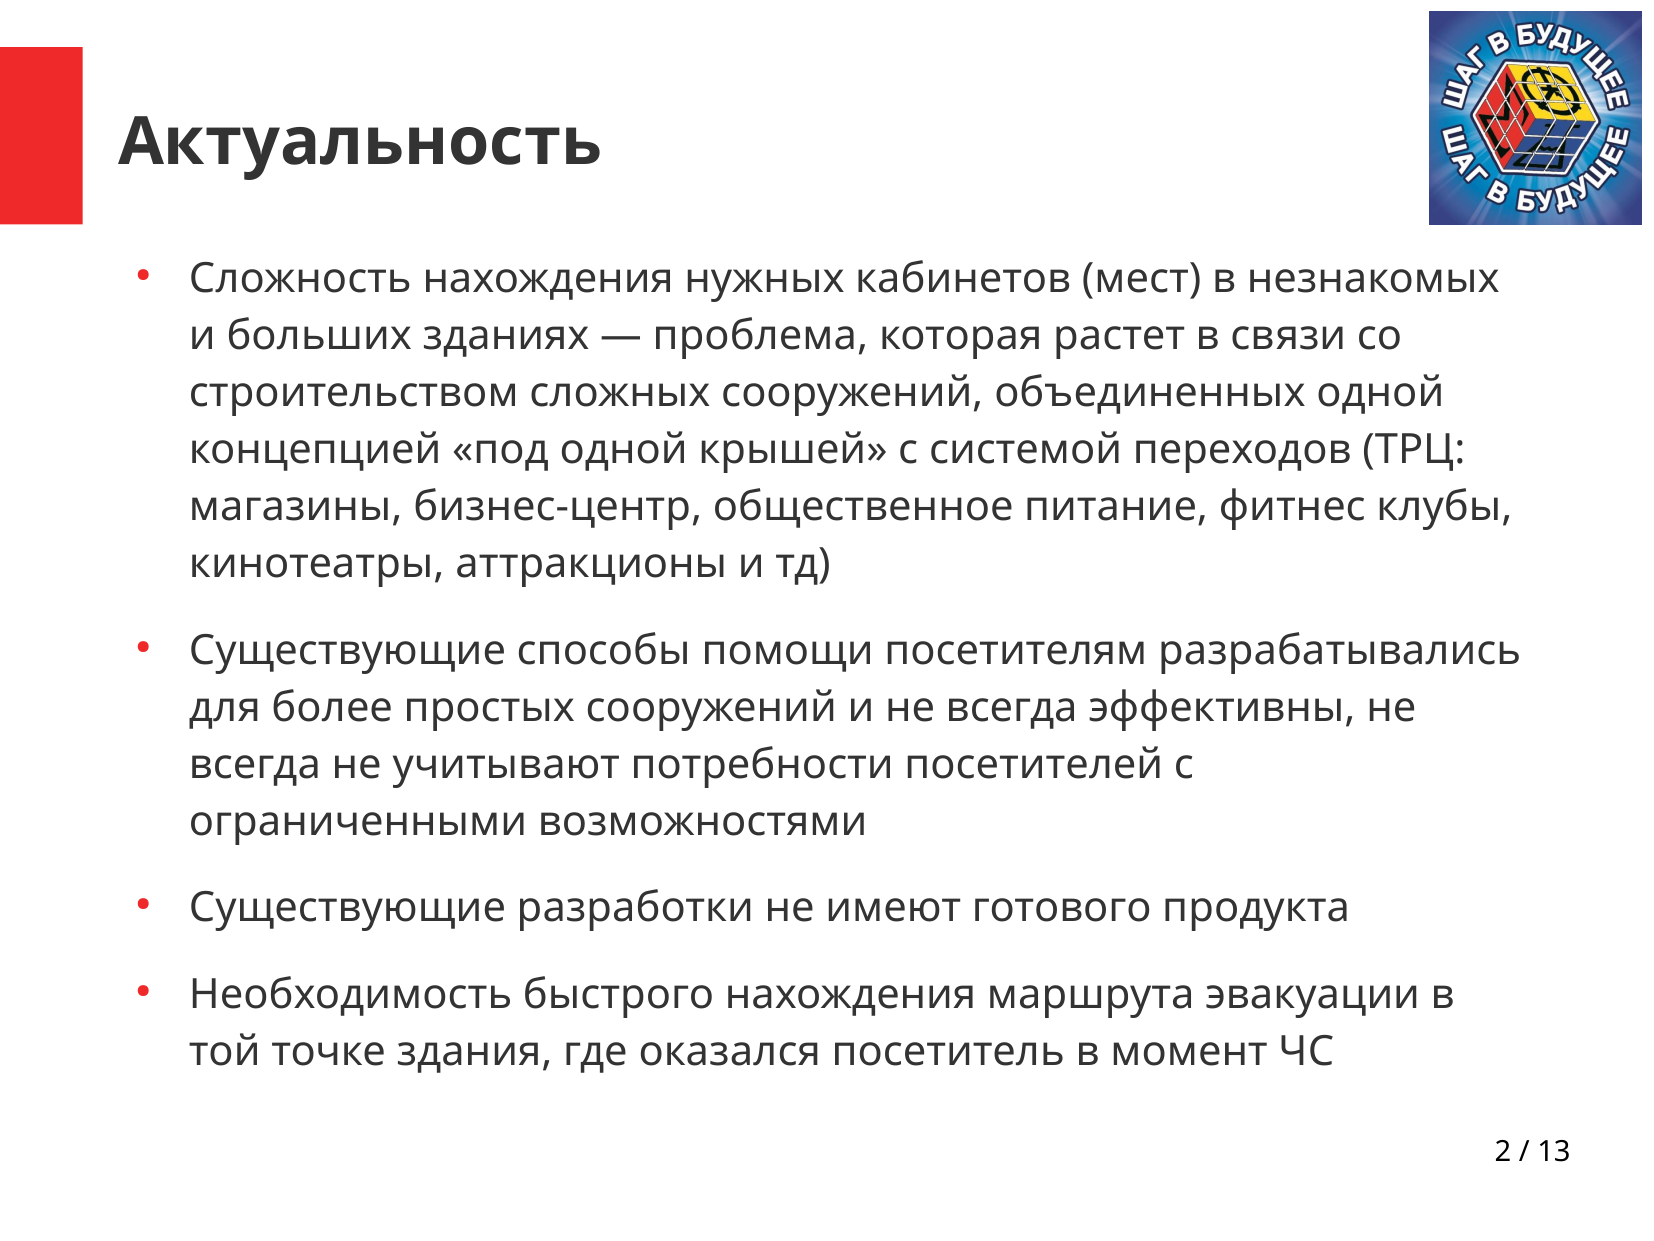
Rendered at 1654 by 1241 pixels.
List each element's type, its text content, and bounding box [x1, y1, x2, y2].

picture [1429, 11, 1642, 225]
title Актуальность [118, 35, 1571, 243]
list Сложность нахождения нужных кабинетов (мест) в незнакомых и больших зданиях — проблема, которая растет в связи со строительством сложных сооружений, объединенных одной концепцией «под одной крышей» с системой переходов (ТРЦ: магазины, бизнес-центр, общественное питание, фитнес клубы, кинотеатры, аттракционы и тд) Существующие способы помощи посетителям разрабатывались для более простых сооружений и не всегда эффективны, не всегда не учитывают потребности посетителей с ограниченными возможностями Существующие разработки не имеют готового продукта Необходимость быстрого нахождения маршрута эвакуации в той точке здания, где оказался посетитель в момент ЧС [118, 248, 1536, 968]
